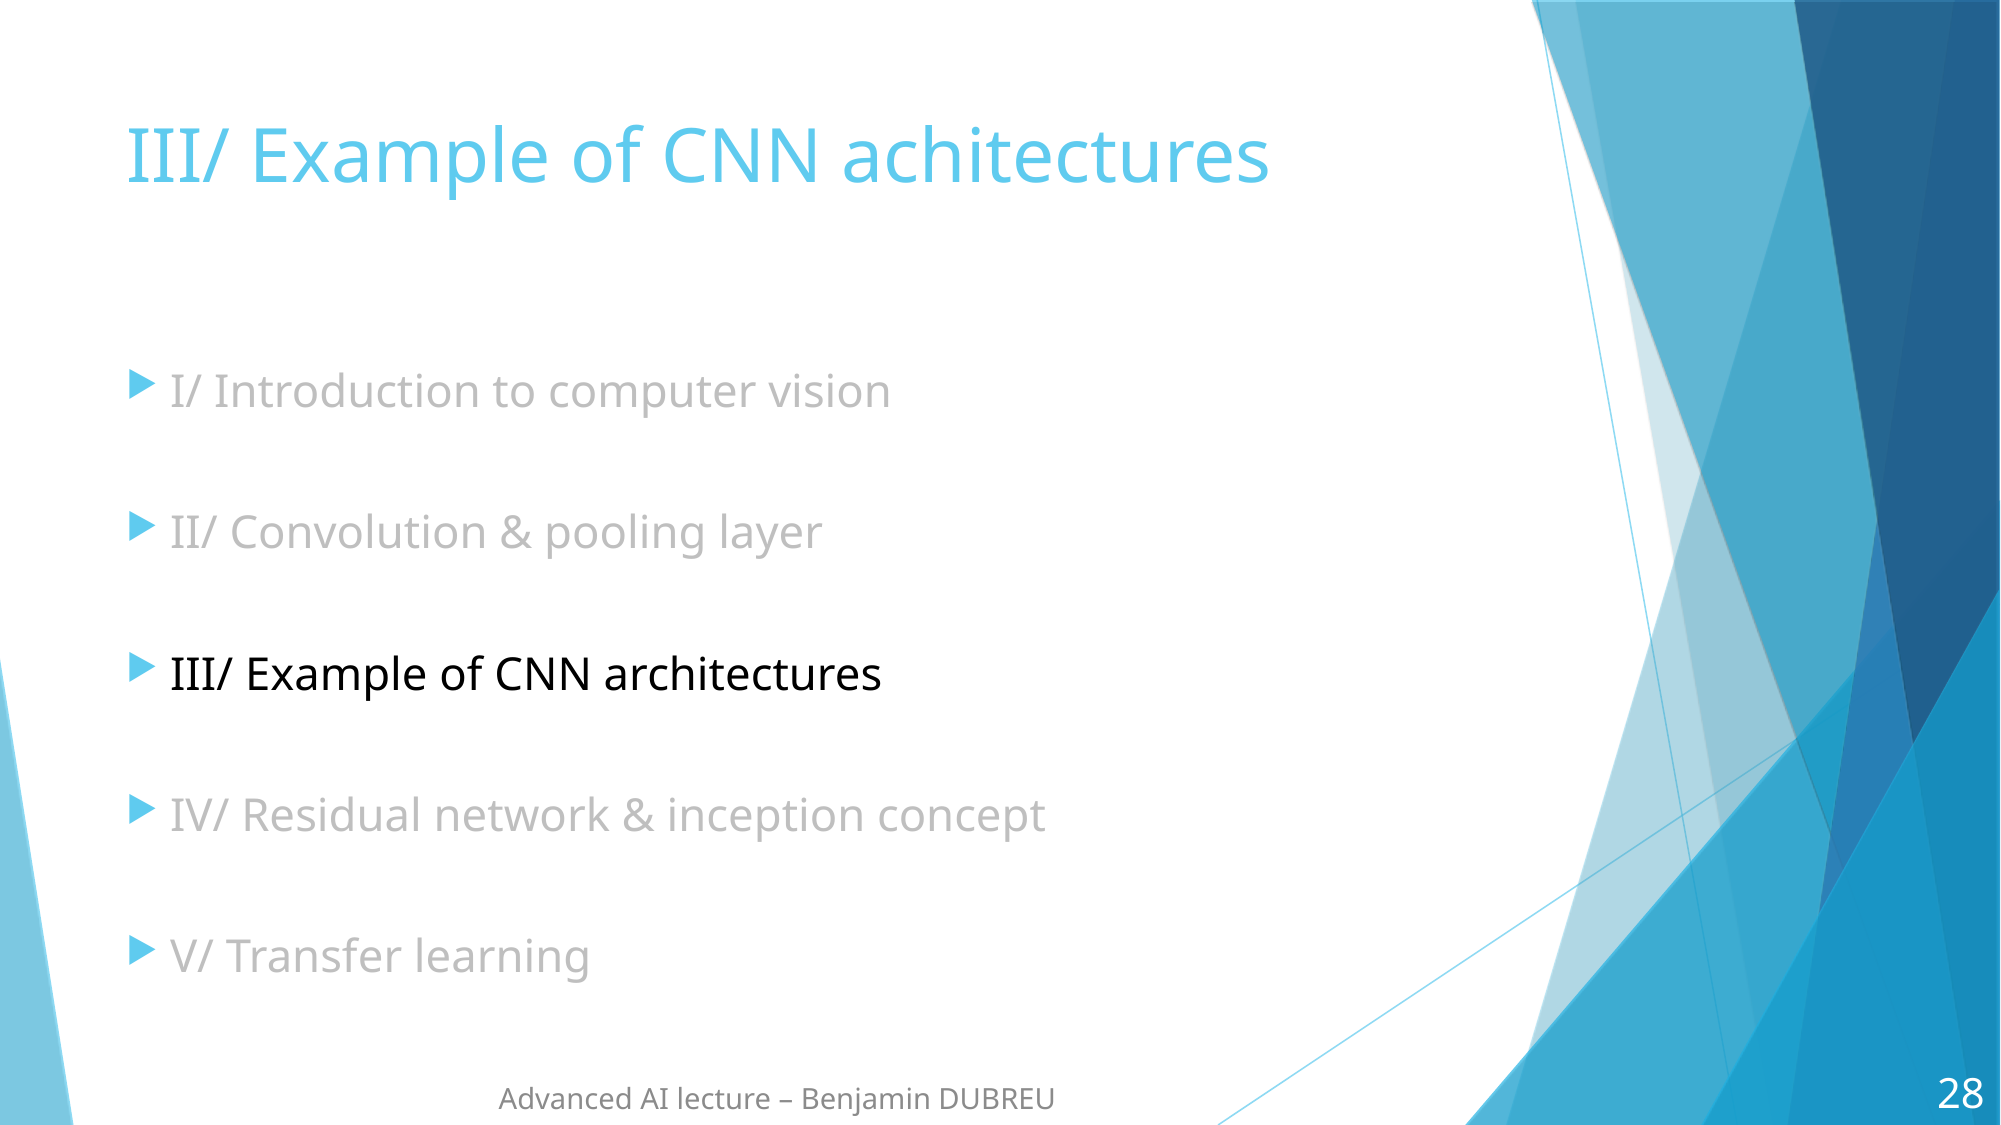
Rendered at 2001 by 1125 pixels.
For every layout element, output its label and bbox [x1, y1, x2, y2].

list [111, 354, 1522, 992]
footer [483, 1067, 1517, 1125]
slide_number [1887, 1065, 2000, 1125]
title [111, 99, 1522, 317]
